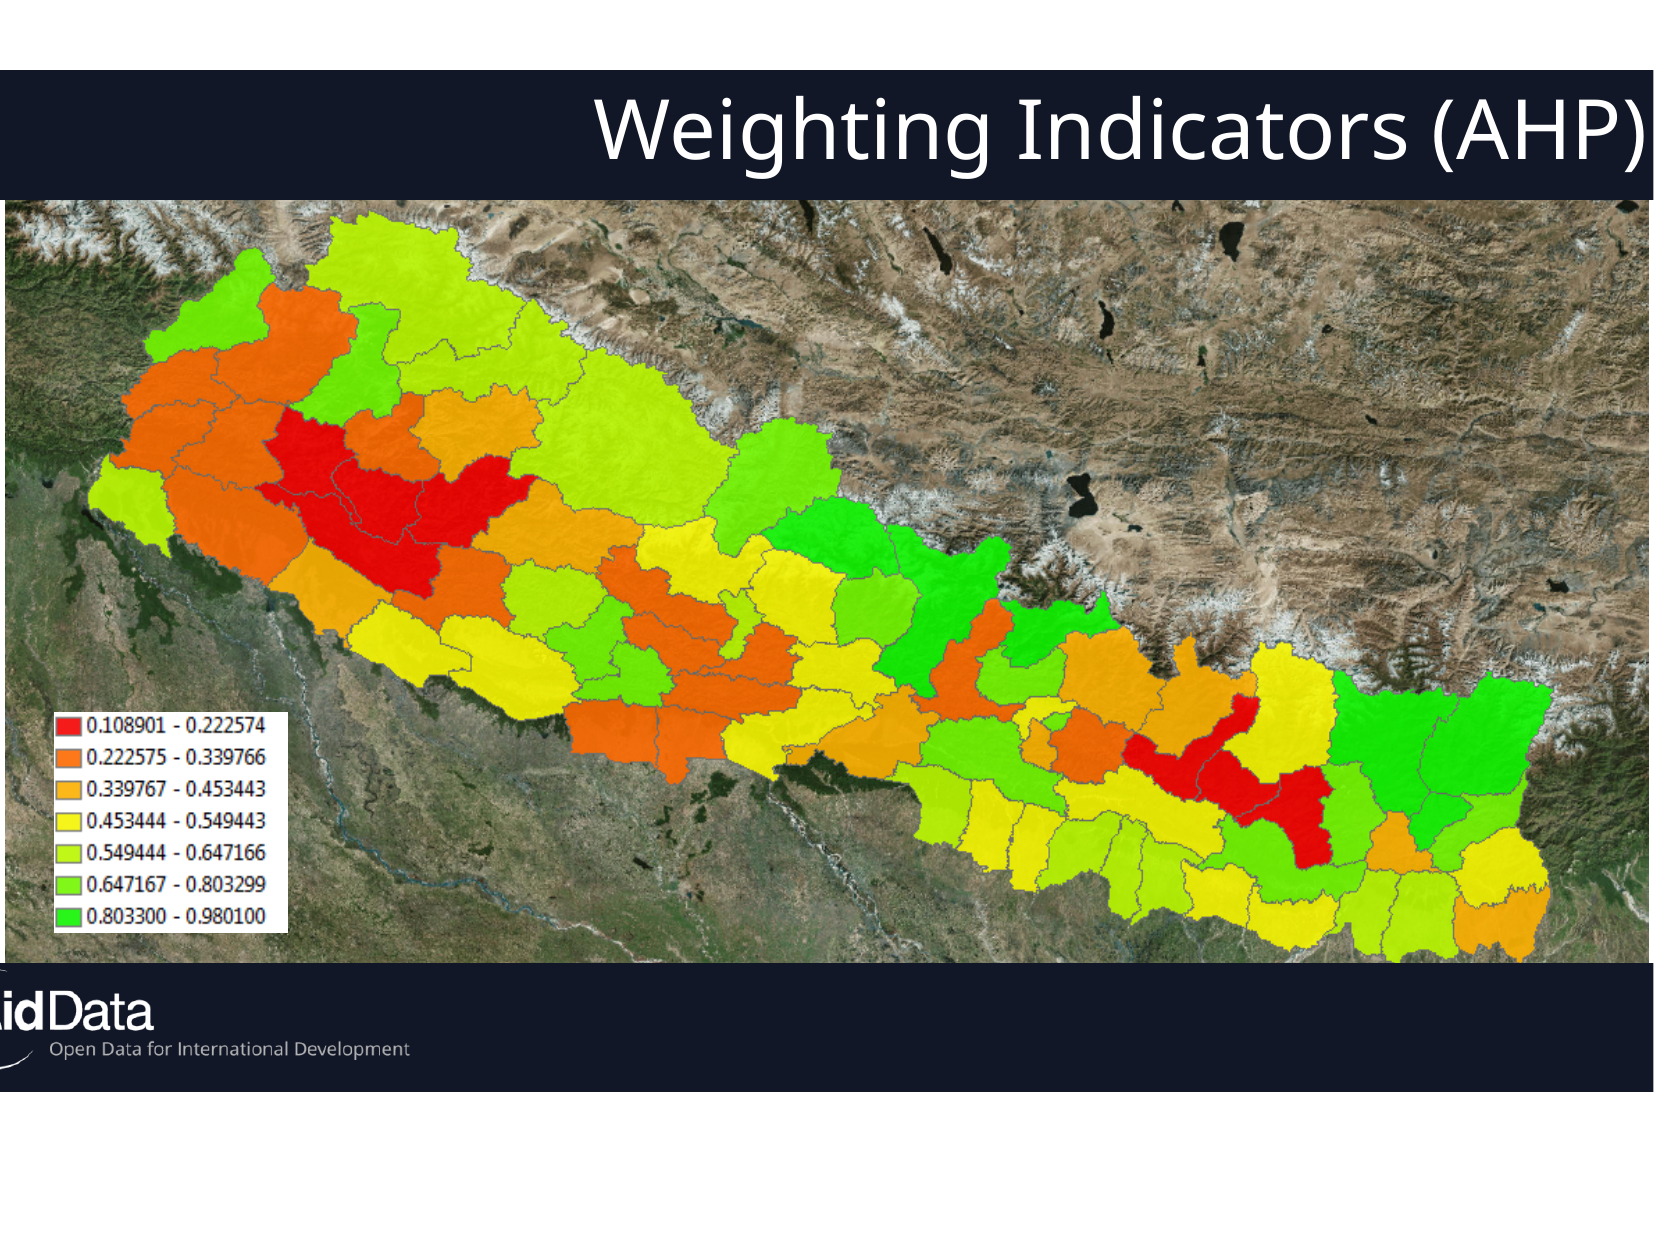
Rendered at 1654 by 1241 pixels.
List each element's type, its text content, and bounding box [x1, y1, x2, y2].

picture [0, 200, 1649, 1082]
text_box [0, 70, 1654, 200]
text_box [0, 963, 1654, 1092]
text_box Weighting Indicators (AHP) [123, 63, 1654, 193]
